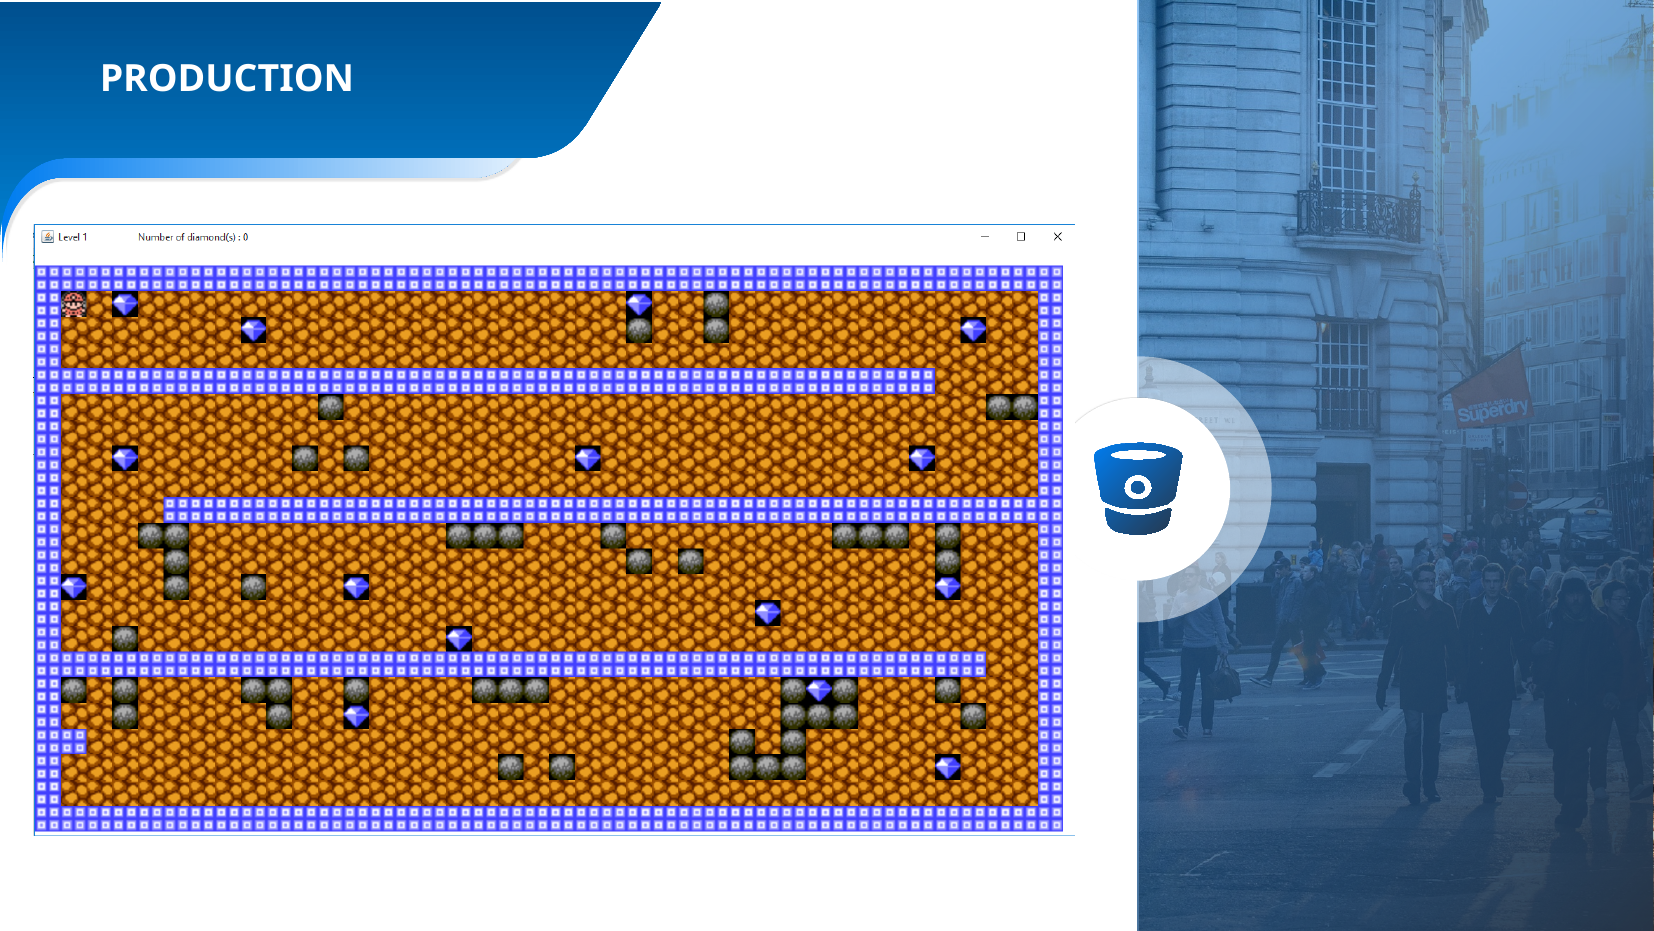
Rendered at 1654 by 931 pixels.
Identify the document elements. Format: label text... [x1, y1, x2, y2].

text_box [0, 2, 662, 263]
text_box [1075, 0, 1654, 931]
text_box PRODUCTION [84, 46, 370, 107]
picture [33, 224, 1075, 836]
